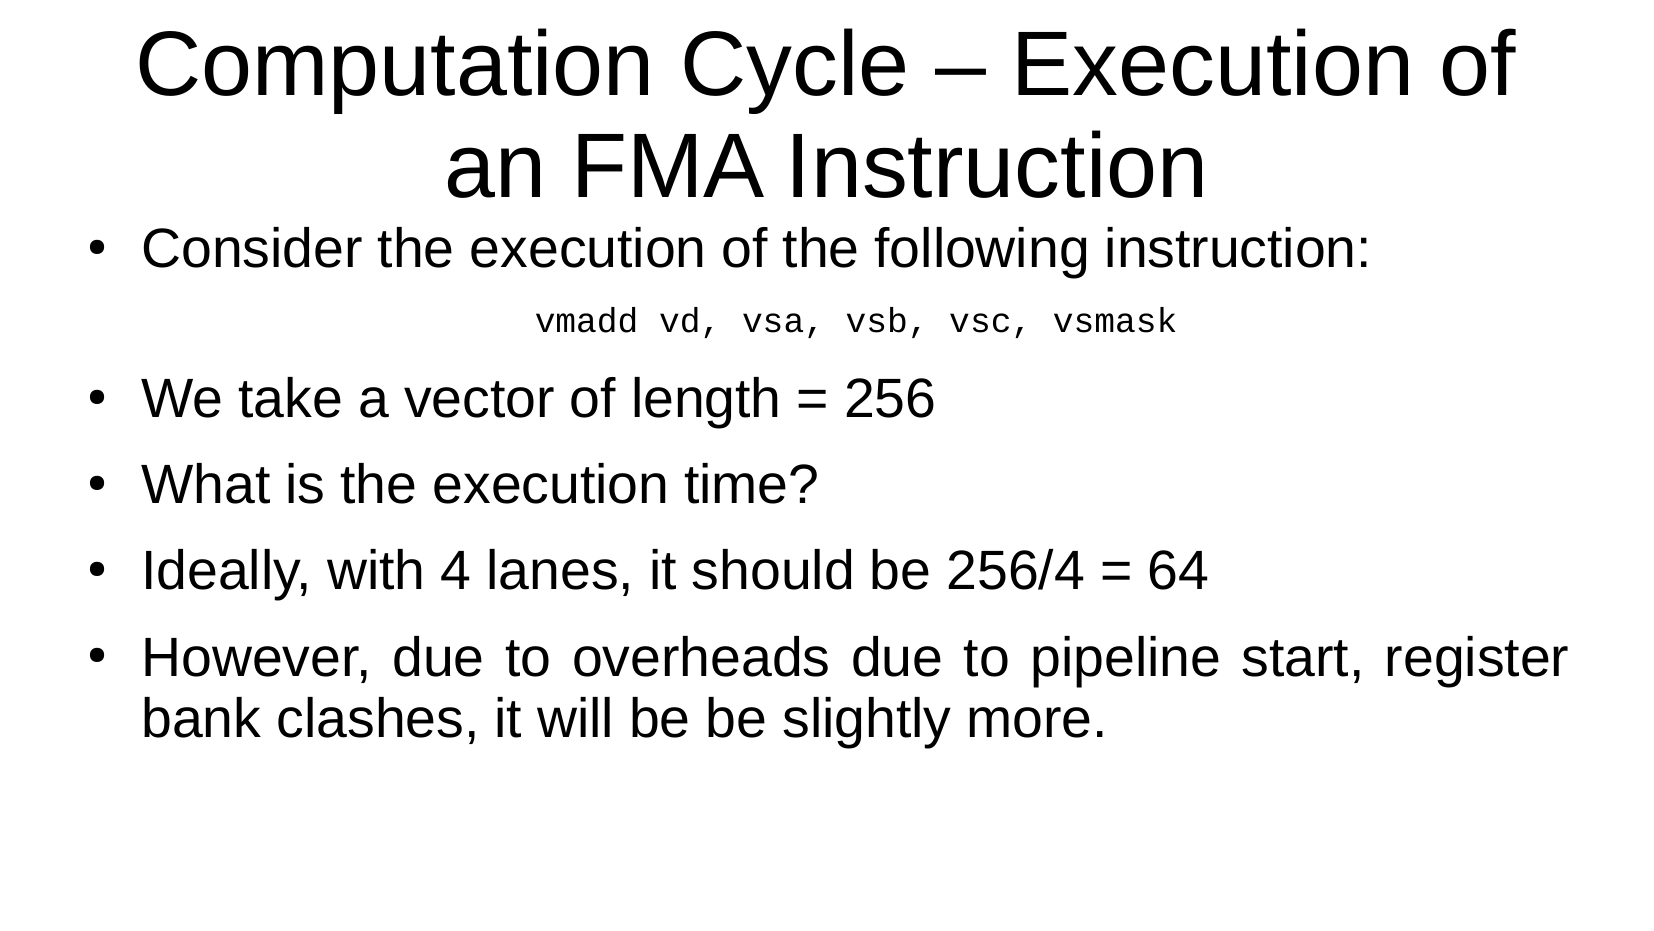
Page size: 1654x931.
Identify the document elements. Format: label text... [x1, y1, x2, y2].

list Consider the execution of the following instruction: vmadd vd, vsa, vsb, vsc, vsmask We take a vector of length = 256 What is the execution time? Ideally, with 4 lanes, it should be 256/4 = 64 However, due to overheads due to pipeline start, register bank clashes, it will be be slightly more. [82, 217, 1571, 758]
title Computation Cycle – Execution of an FMA Instruction [82, 12, 1571, 217]
